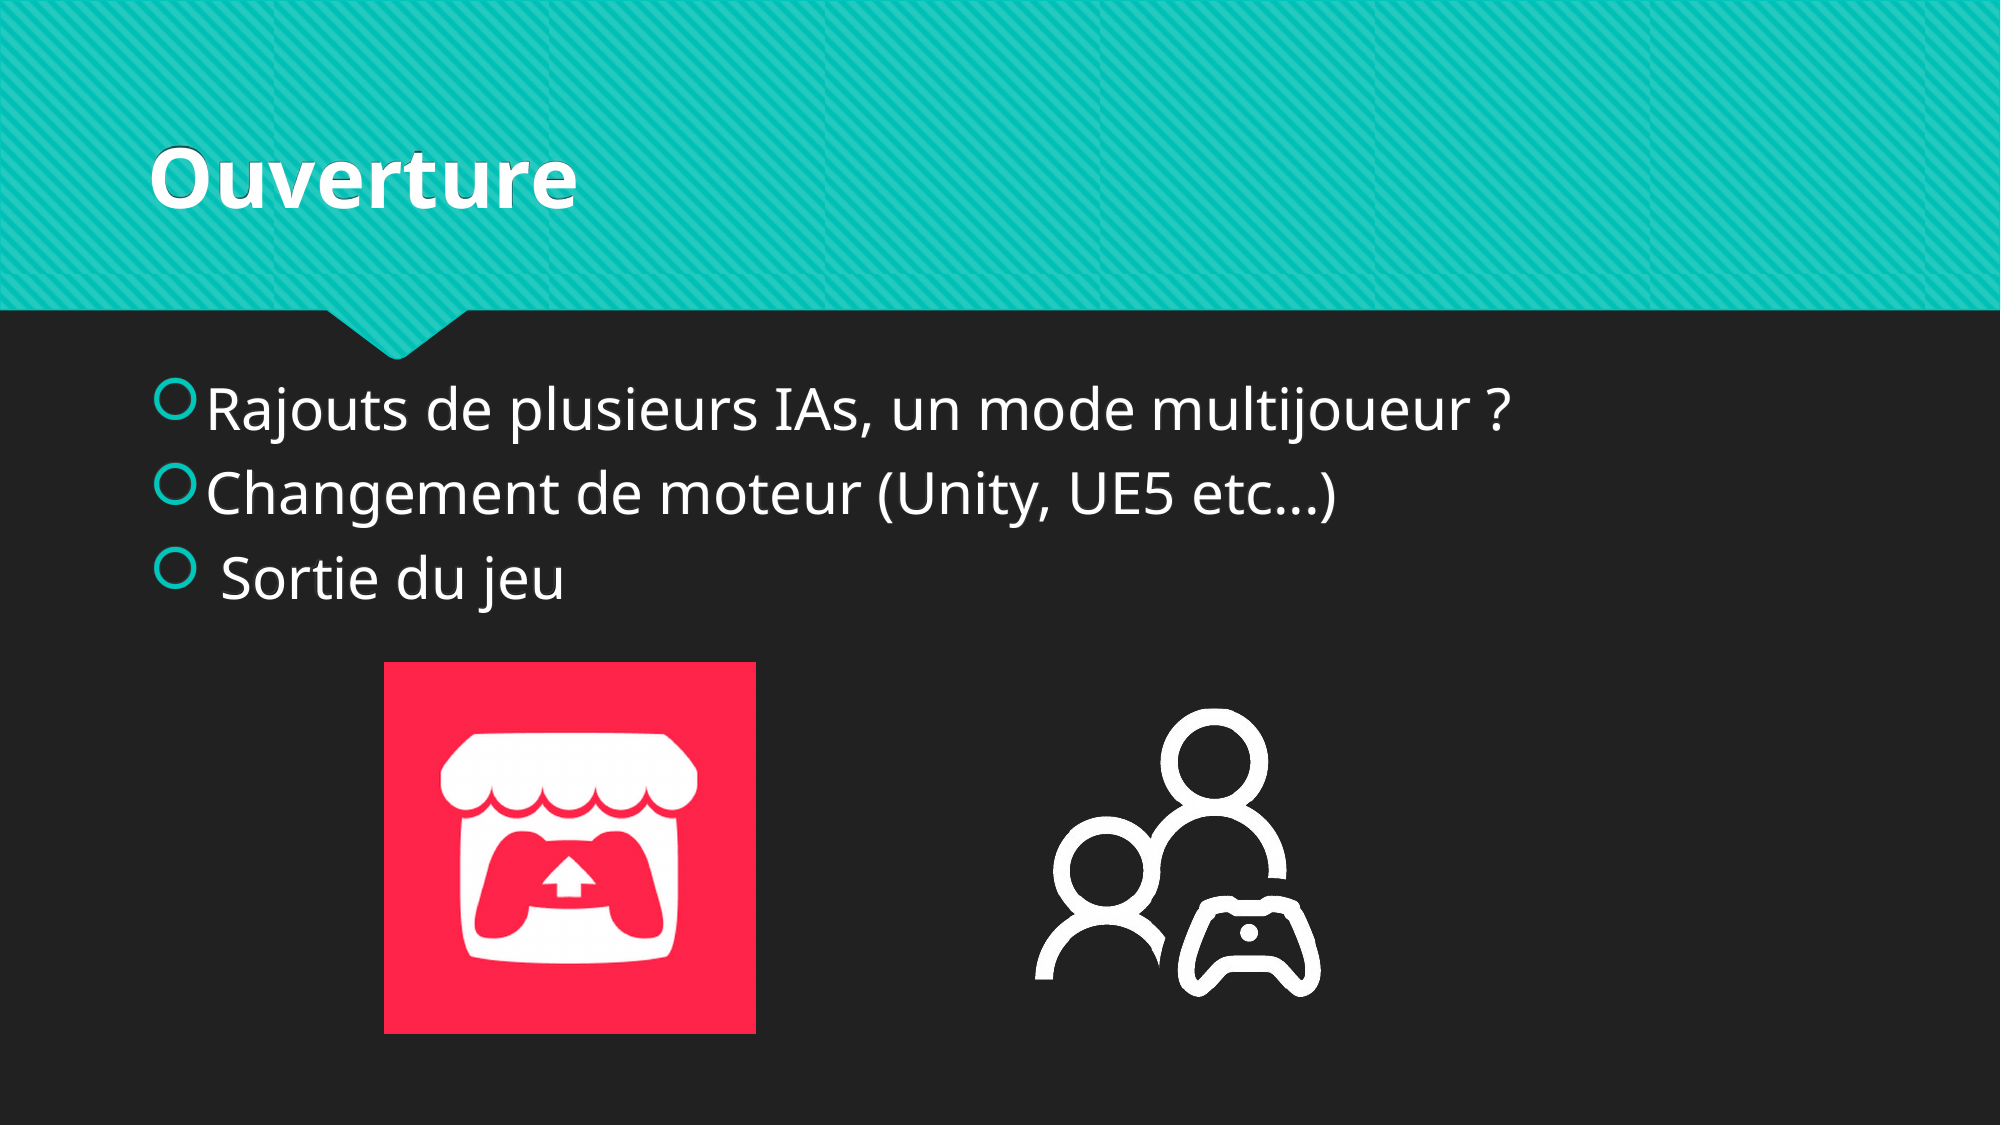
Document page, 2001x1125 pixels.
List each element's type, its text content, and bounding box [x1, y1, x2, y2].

picture [384, 662, 756, 1034]
picture [905, 615, 1398, 1082]
list Rajouts de plusieurs IAs, un mode multijoueur ? Changement de moteur (Unity, UE5 etc...) Sortie du jeu [134, 364, 1866, 962]
title Ouverture [132, 73, 1868, 233]
